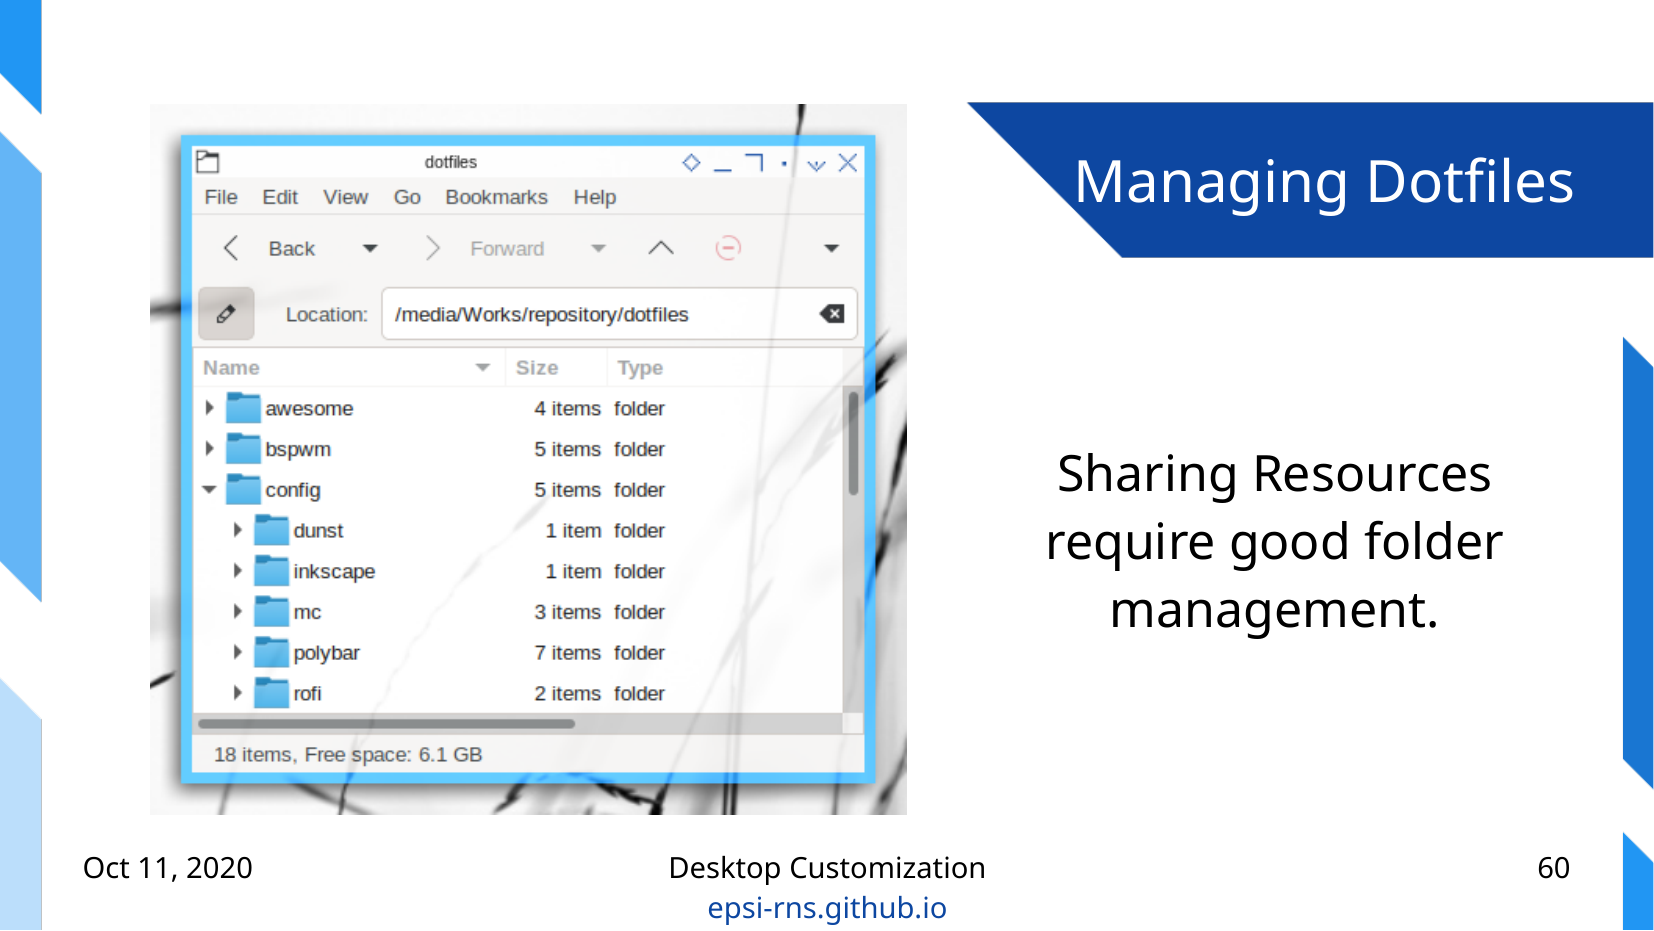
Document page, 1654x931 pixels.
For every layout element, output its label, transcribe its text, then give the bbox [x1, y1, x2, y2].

title Managing Dotfiles [1050, 105, 1576, 256]
picture [0, 0, 1654, 930]
subtitle Sharing Resources require good folder management. [975, 270, 1576, 811]
